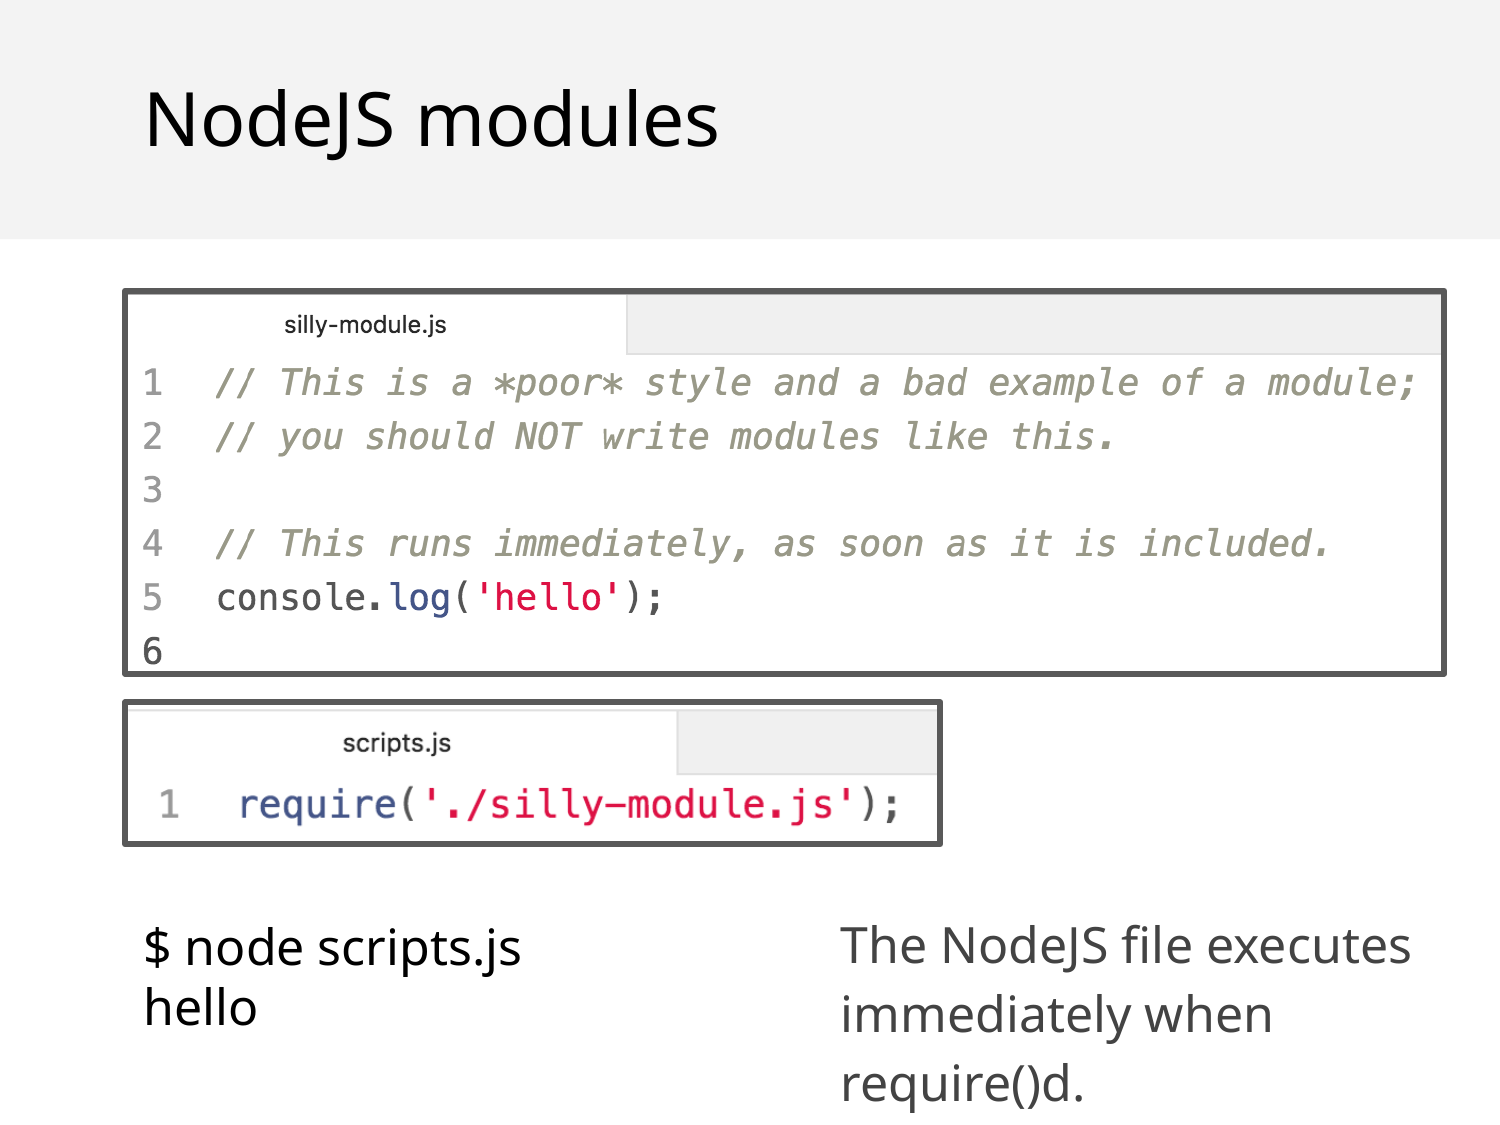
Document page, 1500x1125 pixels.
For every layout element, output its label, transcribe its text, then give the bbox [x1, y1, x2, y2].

picture [128, 293, 1441, 671]
text_box $ node scripts.js hello [128, 900, 825, 1041]
picture [128, 705, 938, 842]
list The NodeJS file executes immediately when require()d. [825, 889, 1469, 1063]
title NodeJS modules [128, 56, 1372, 183]
